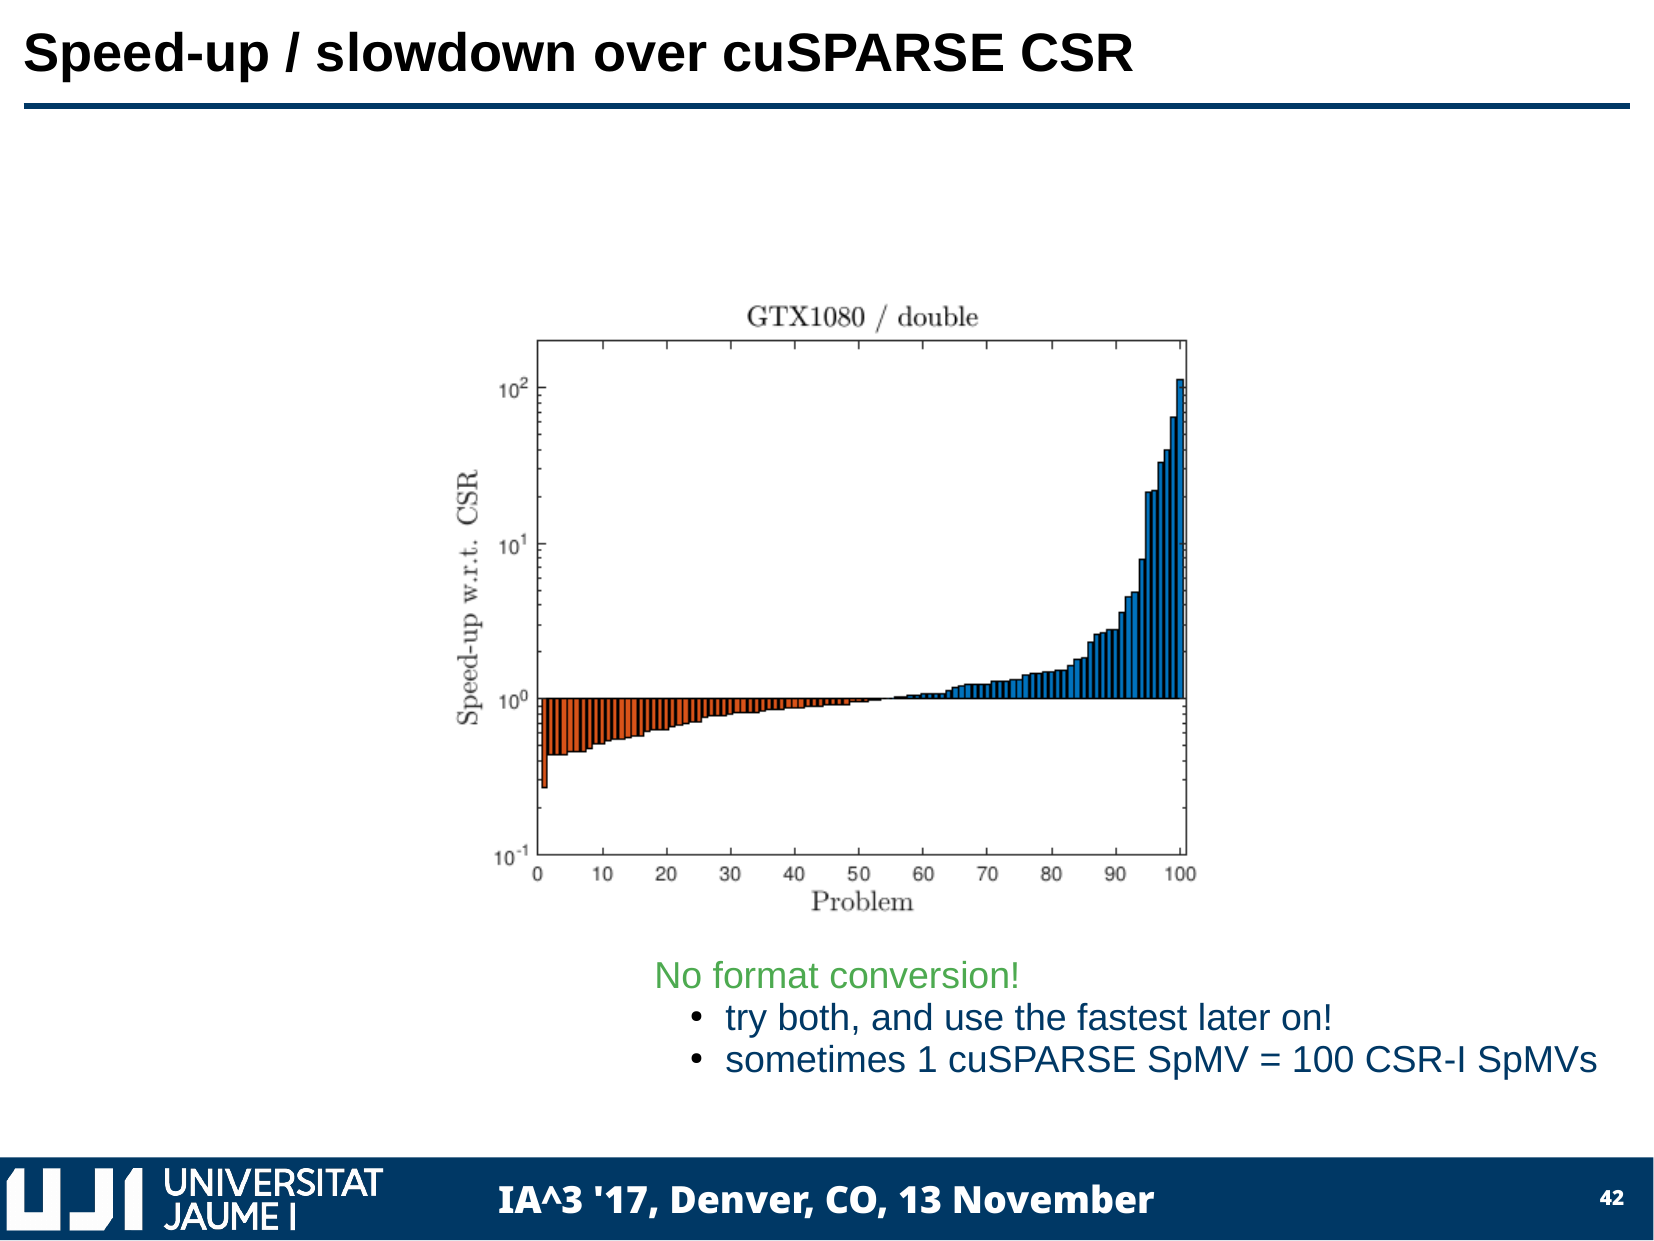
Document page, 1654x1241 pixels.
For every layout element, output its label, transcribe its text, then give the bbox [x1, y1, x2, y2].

text_box No format conversion! try both, and use the fastest later on! sometimes 1 cuSPARSE SpMV = 100 CSR-I SpMVs [639, 947, 1614, 1089]
picture [0, 1158, 390, 1241]
title Speed-up / slowdown over cuSPARSE CSR [23, 0, 1630, 107]
picture [425, 276, 1217, 934]
